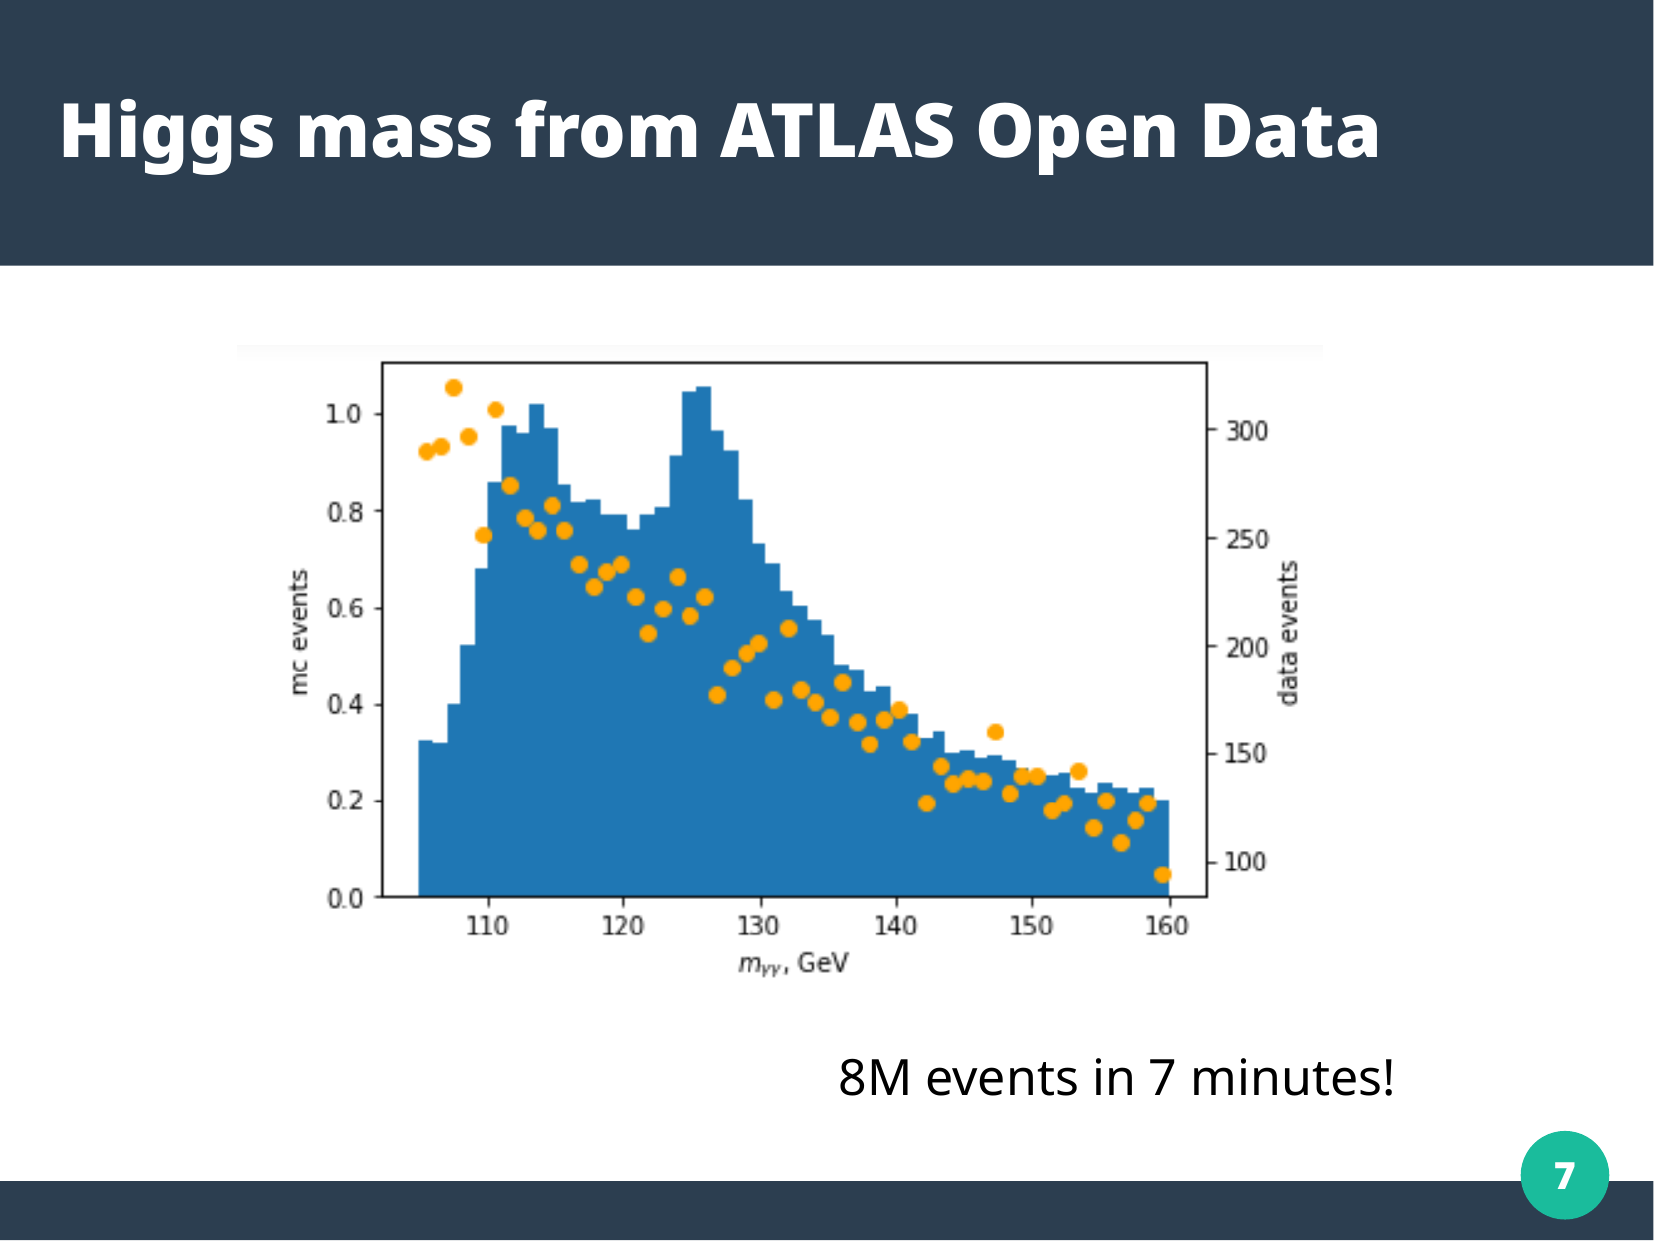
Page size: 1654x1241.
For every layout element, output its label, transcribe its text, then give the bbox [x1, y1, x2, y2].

text_box 8M events in 7 minutes! [823, 1035, 1342, 1113]
title Higgs mass from ATLAS Open Data [59, 49, 1595, 207]
picture [237, 345, 1323, 999]
